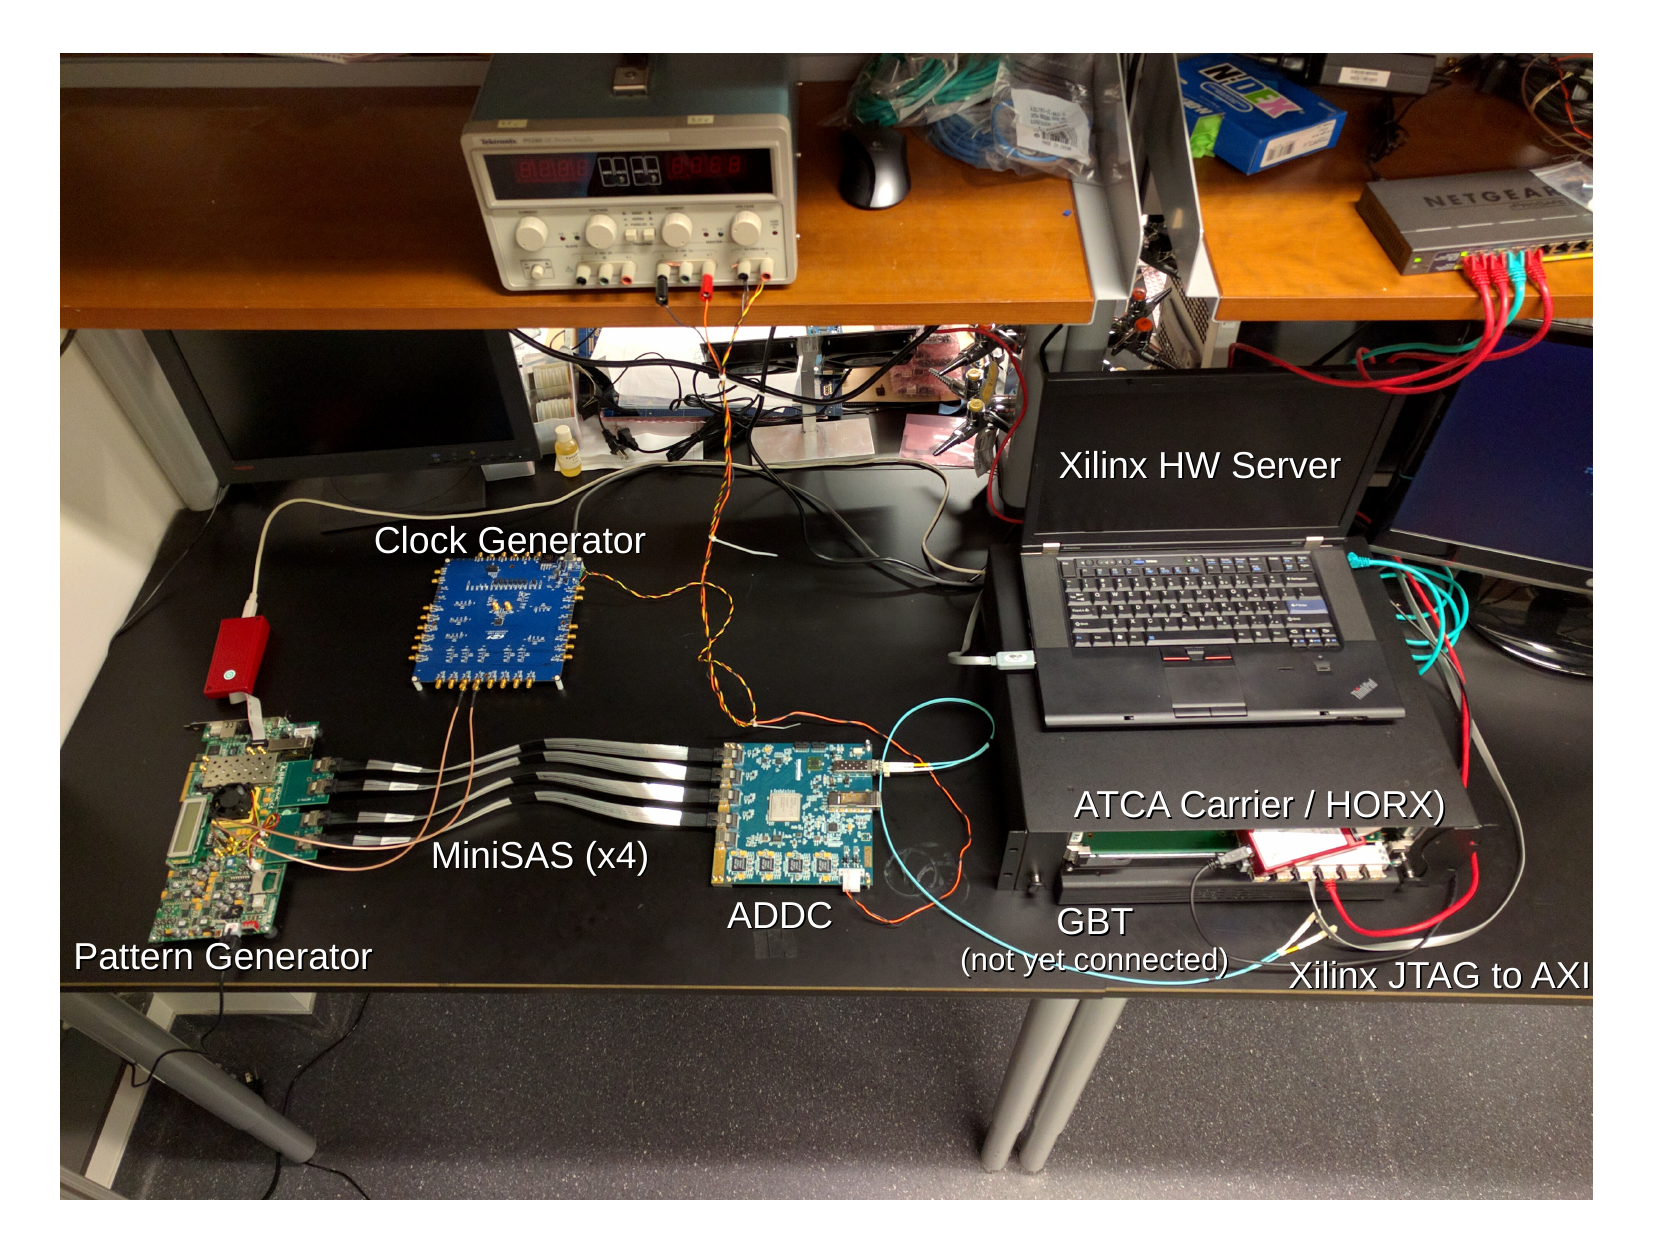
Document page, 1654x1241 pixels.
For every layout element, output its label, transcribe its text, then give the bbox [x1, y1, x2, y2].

text_box ATCA Carrier / HORX) [1125, 774, 1396, 835]
picture [60, 53, 1593, 1201]
text_box ADDC [645, 885, 916, 946]
text_box Clock Generator [375, 510, 646, 571]
text_box Xilinx JTAG to AXI [1305, 945, 1576, 1006]
text_box GBT (not yet connected) [960, 930, 1231, 991]
text_box MiniSAS (x4) [405, 825, 676, 886]
text_box Xilinx HW Server [1065, 435, 1336, 496]
text_box Pattern Generator [88, 926, 359, 987]
